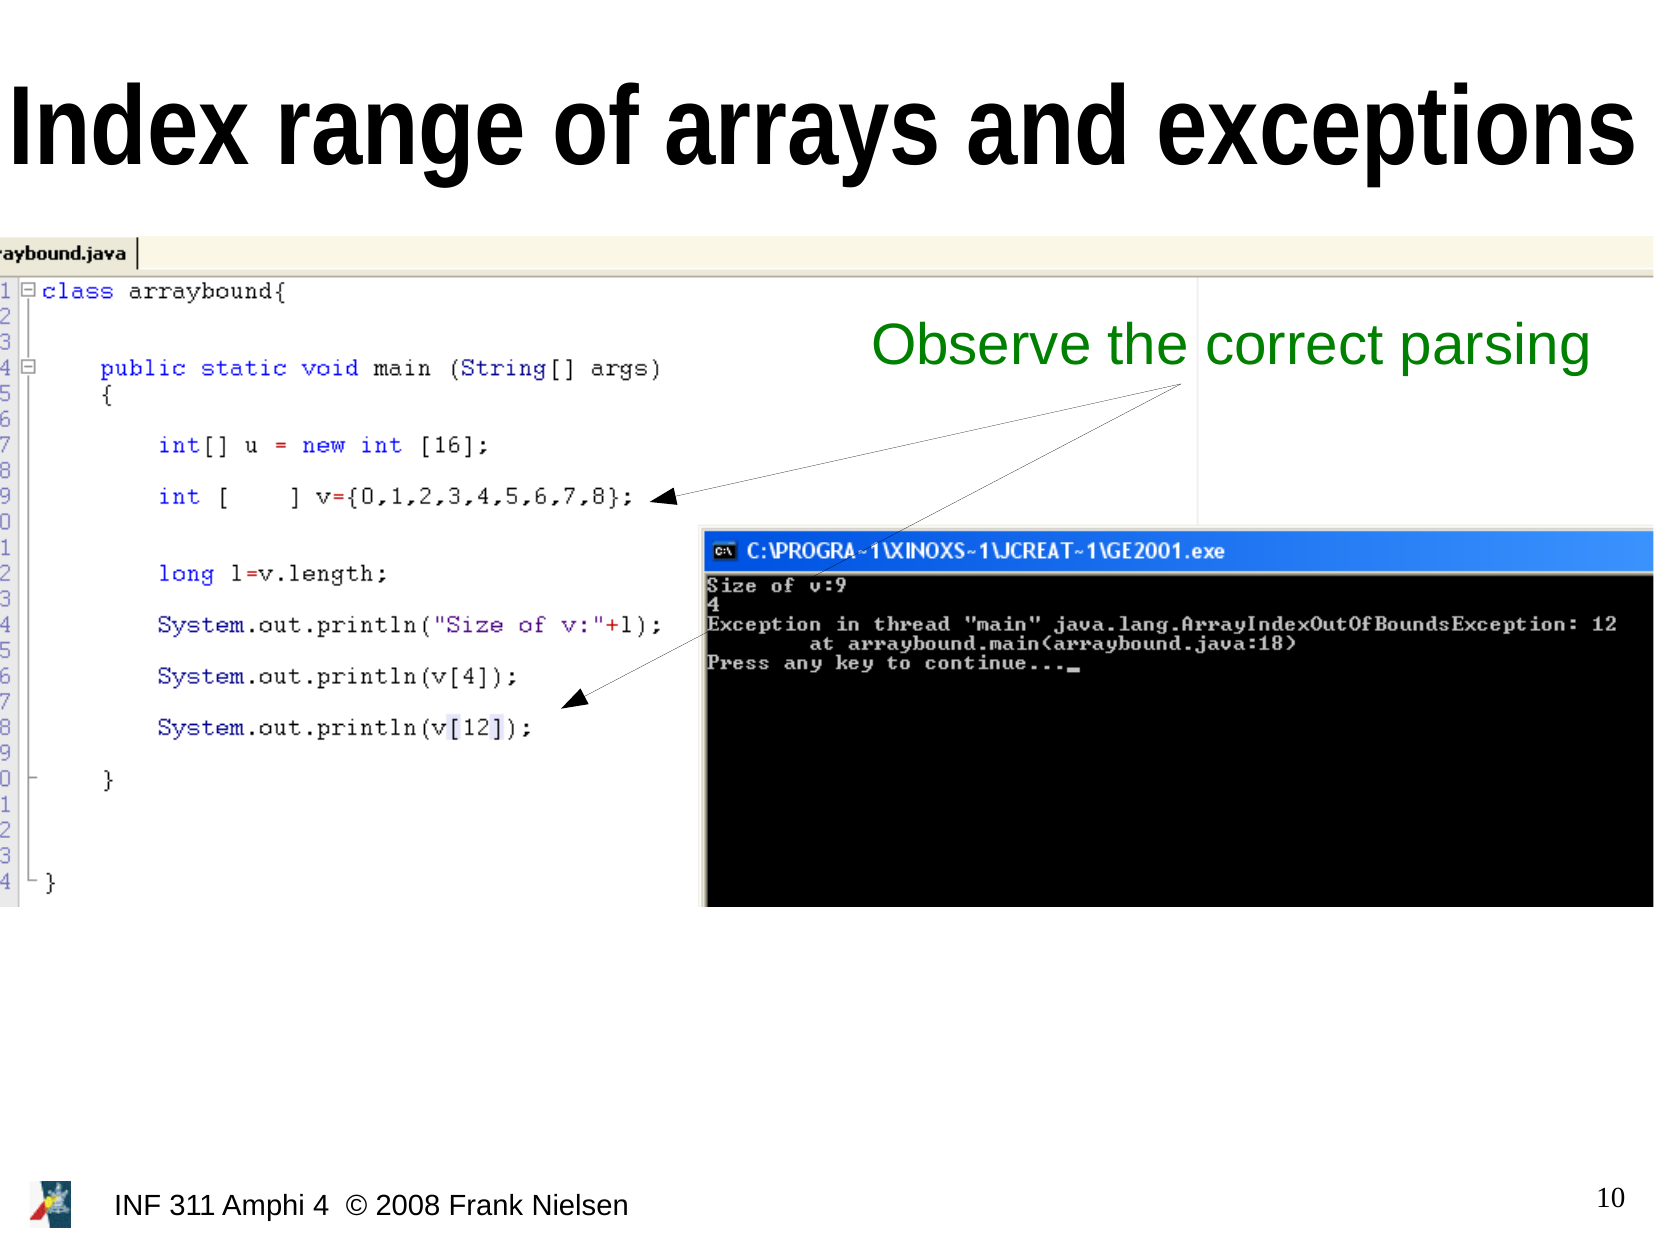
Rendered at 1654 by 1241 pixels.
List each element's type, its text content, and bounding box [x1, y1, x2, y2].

picture [29, 1181, 71, 1228]
text_box Index range of arrays and exceptions [0, 51, 1653, 196]
picture [0, 236, 1654, 907]
text_box Observe the correct parsing [856, 304, 1608, 384]
